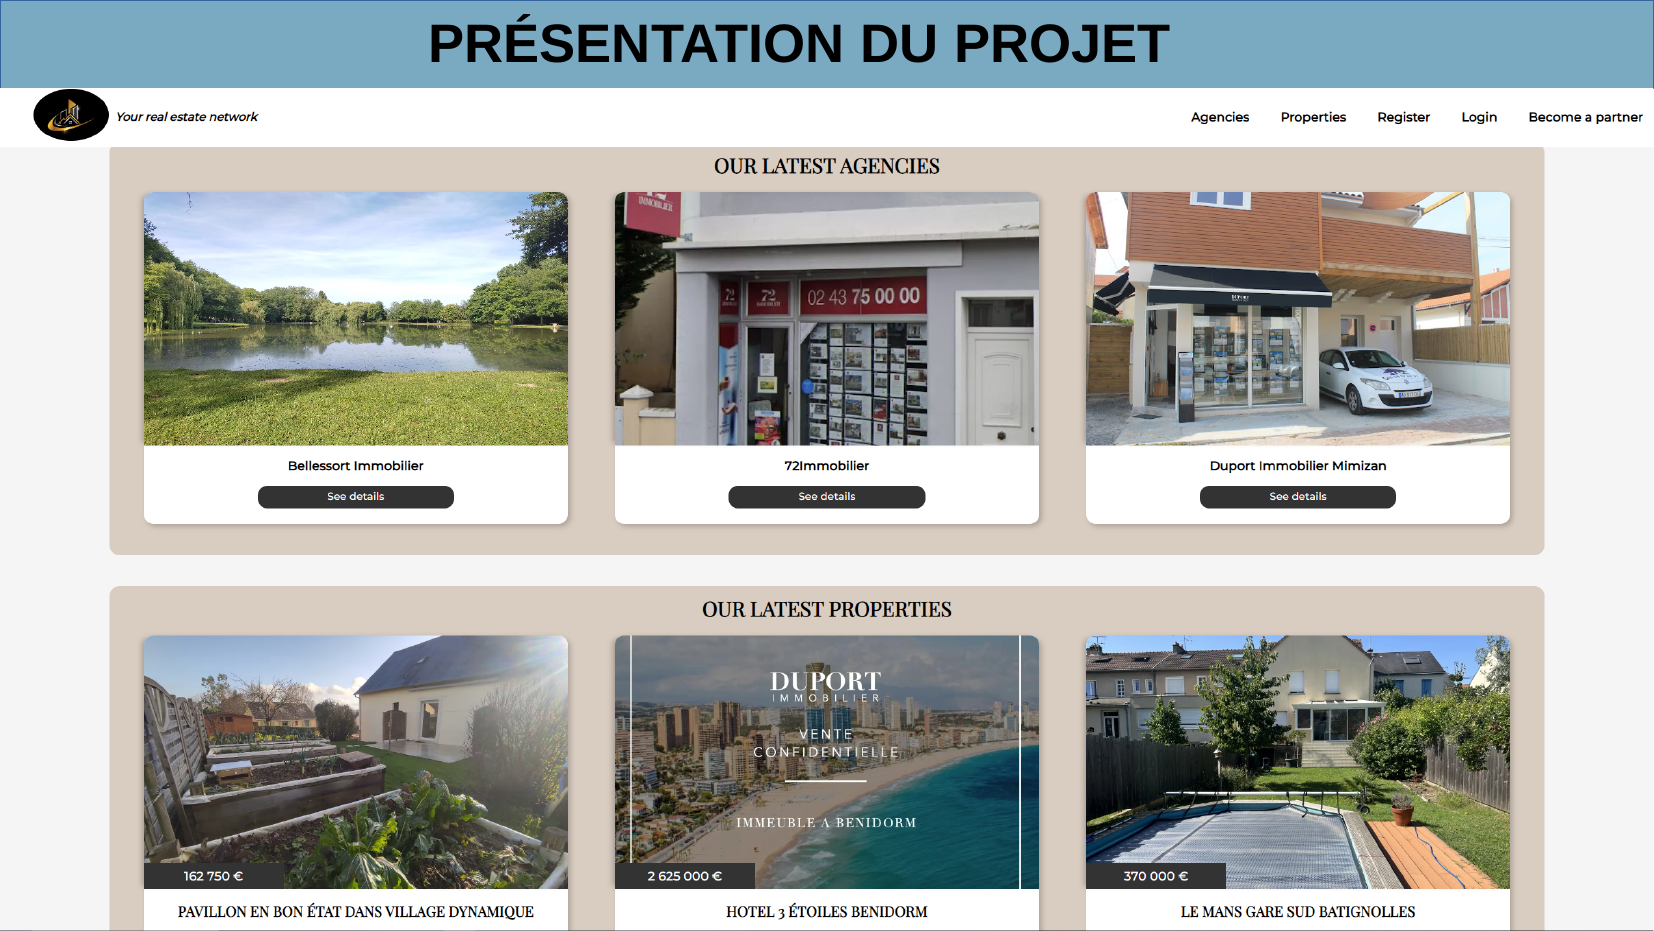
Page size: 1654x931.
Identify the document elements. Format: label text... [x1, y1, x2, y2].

text_box [0, 0, 1654, 88]
text_box PRÉSENTATION DU PROJET [413, 5, 1187, 82]
picture [0, 88, 1654, 931]
